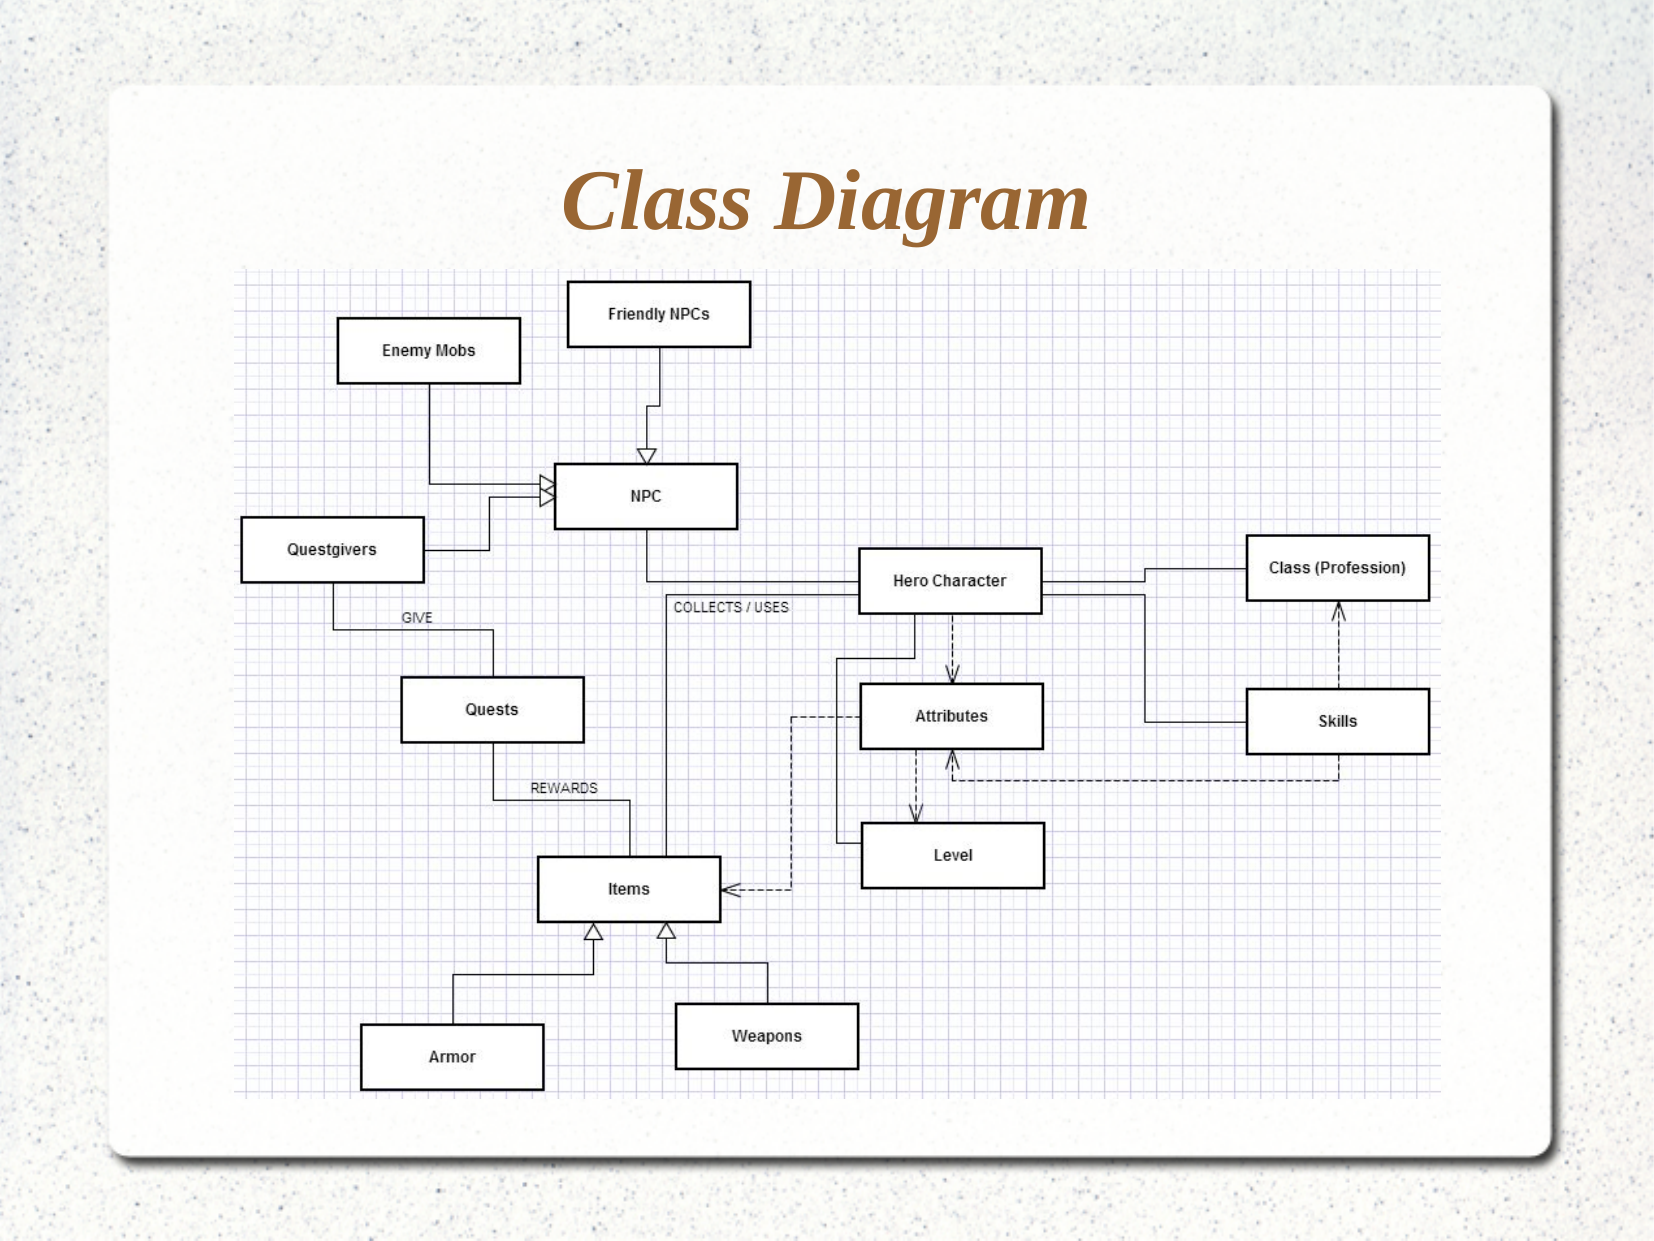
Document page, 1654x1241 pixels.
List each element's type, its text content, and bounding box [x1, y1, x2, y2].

picture [0, 0, 1654, 1241]
title Class Diagram [118, 96, 1536, 304]
